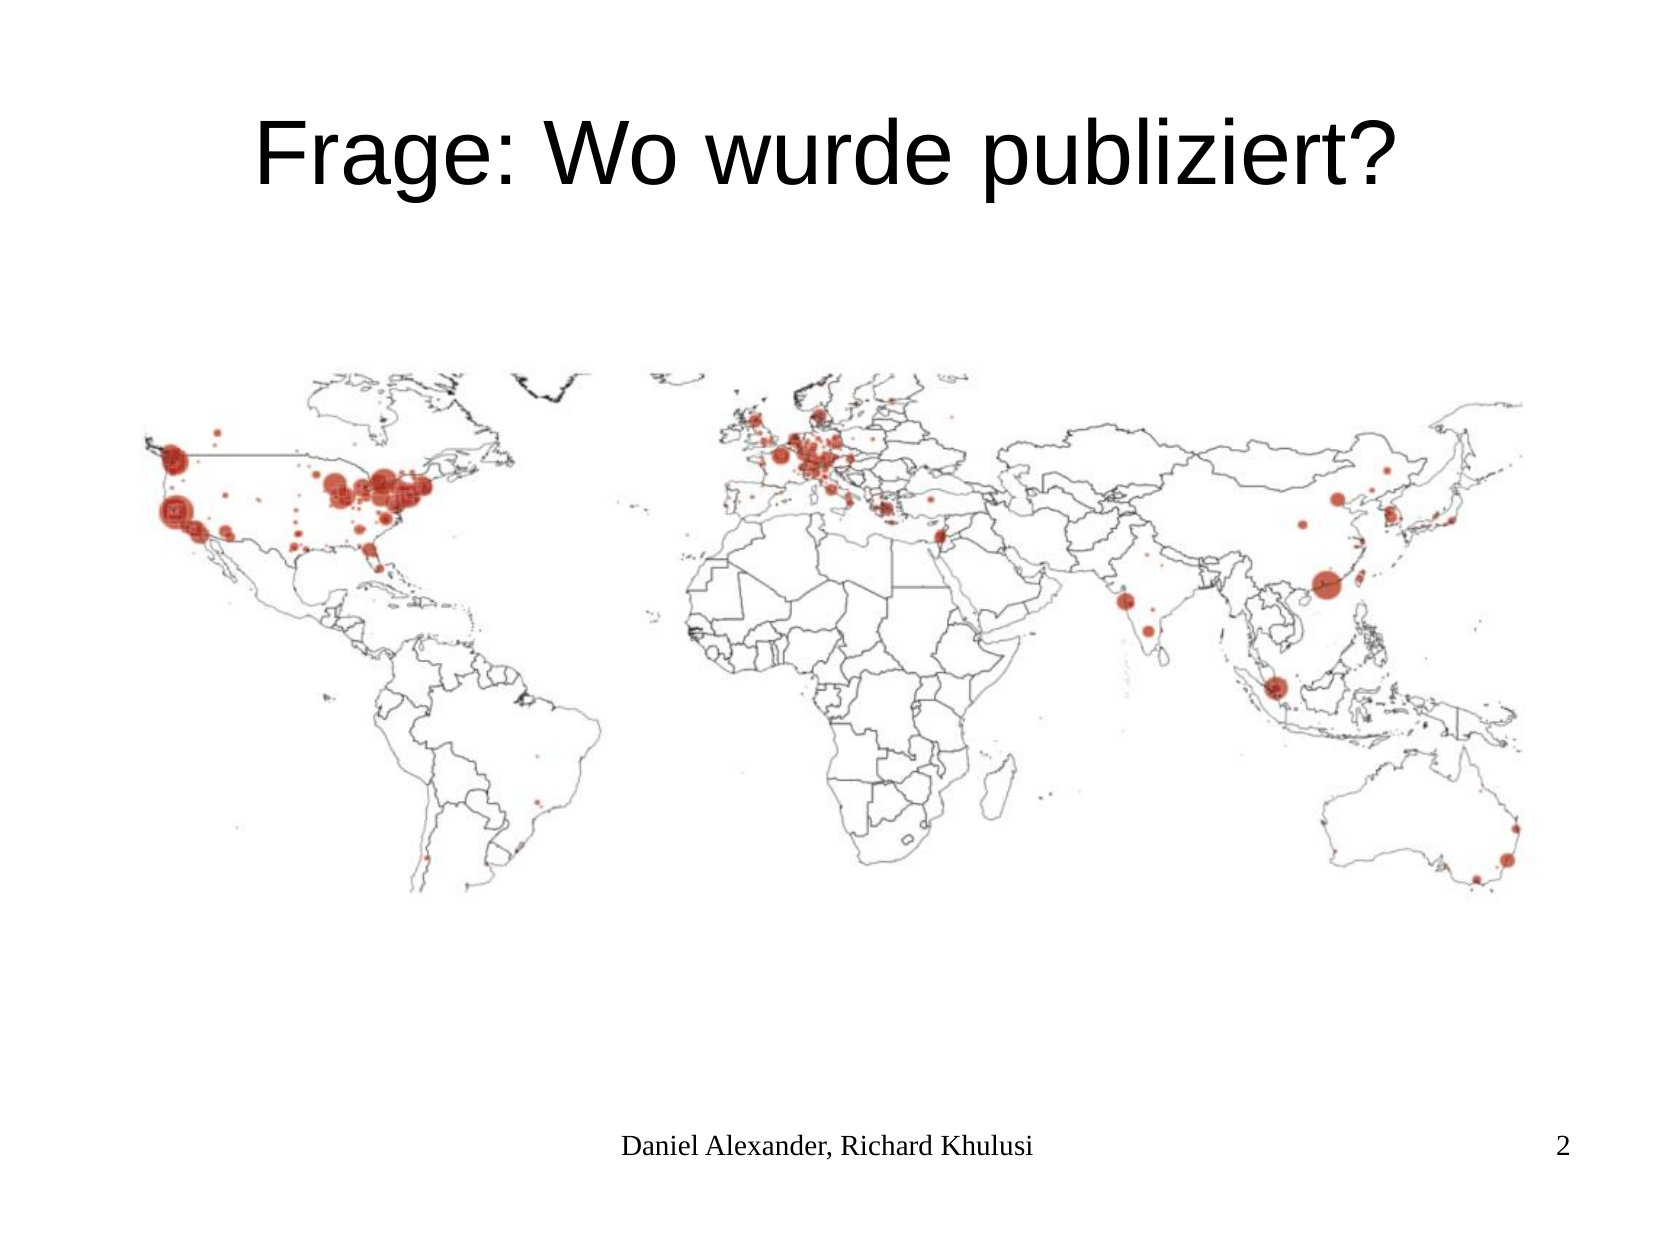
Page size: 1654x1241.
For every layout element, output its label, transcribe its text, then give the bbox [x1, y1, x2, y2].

title Frage: Wo wurde publiziert? [82, 49, 1571, 257]
picture [118, 320, 1607, 934]
